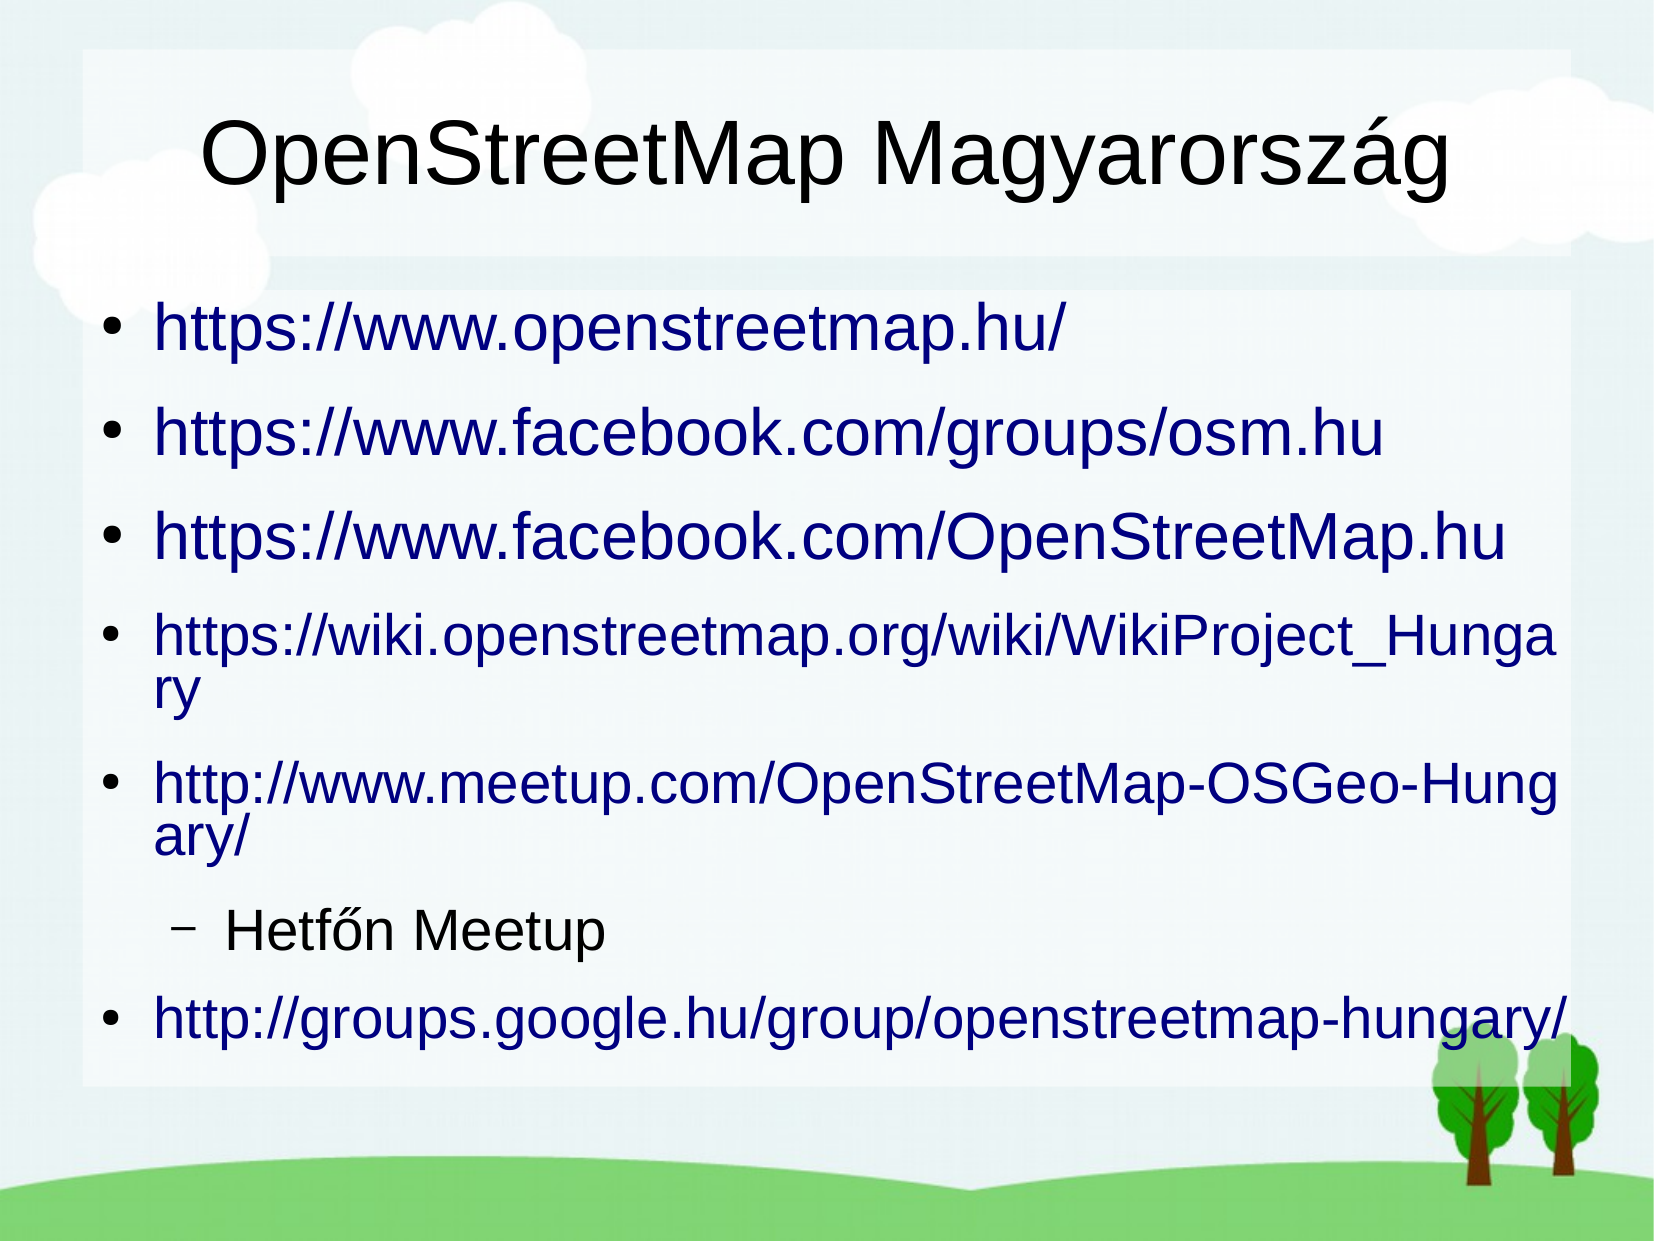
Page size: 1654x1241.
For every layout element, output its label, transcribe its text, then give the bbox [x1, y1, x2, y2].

picture [0, 0, 1654, 1241]
list https://www.openstreetmap.hu/ https://www.facebook.com/groups/osm.hu https://www.facebook.com/OpenStreetMap.hu https://wiki.openstreetmap.org/wiki/WikiProject_Hungary http://www.meetup.com/OpenStreetMap-OSGeo-Hungary/ Hetfőn Meetup http://groups.google.hu/group/openstreetmap-hungary/ [82, 290, 1571, 1087]
title OpenStreetMap Magyarország [82, 49, 1571, 257]
